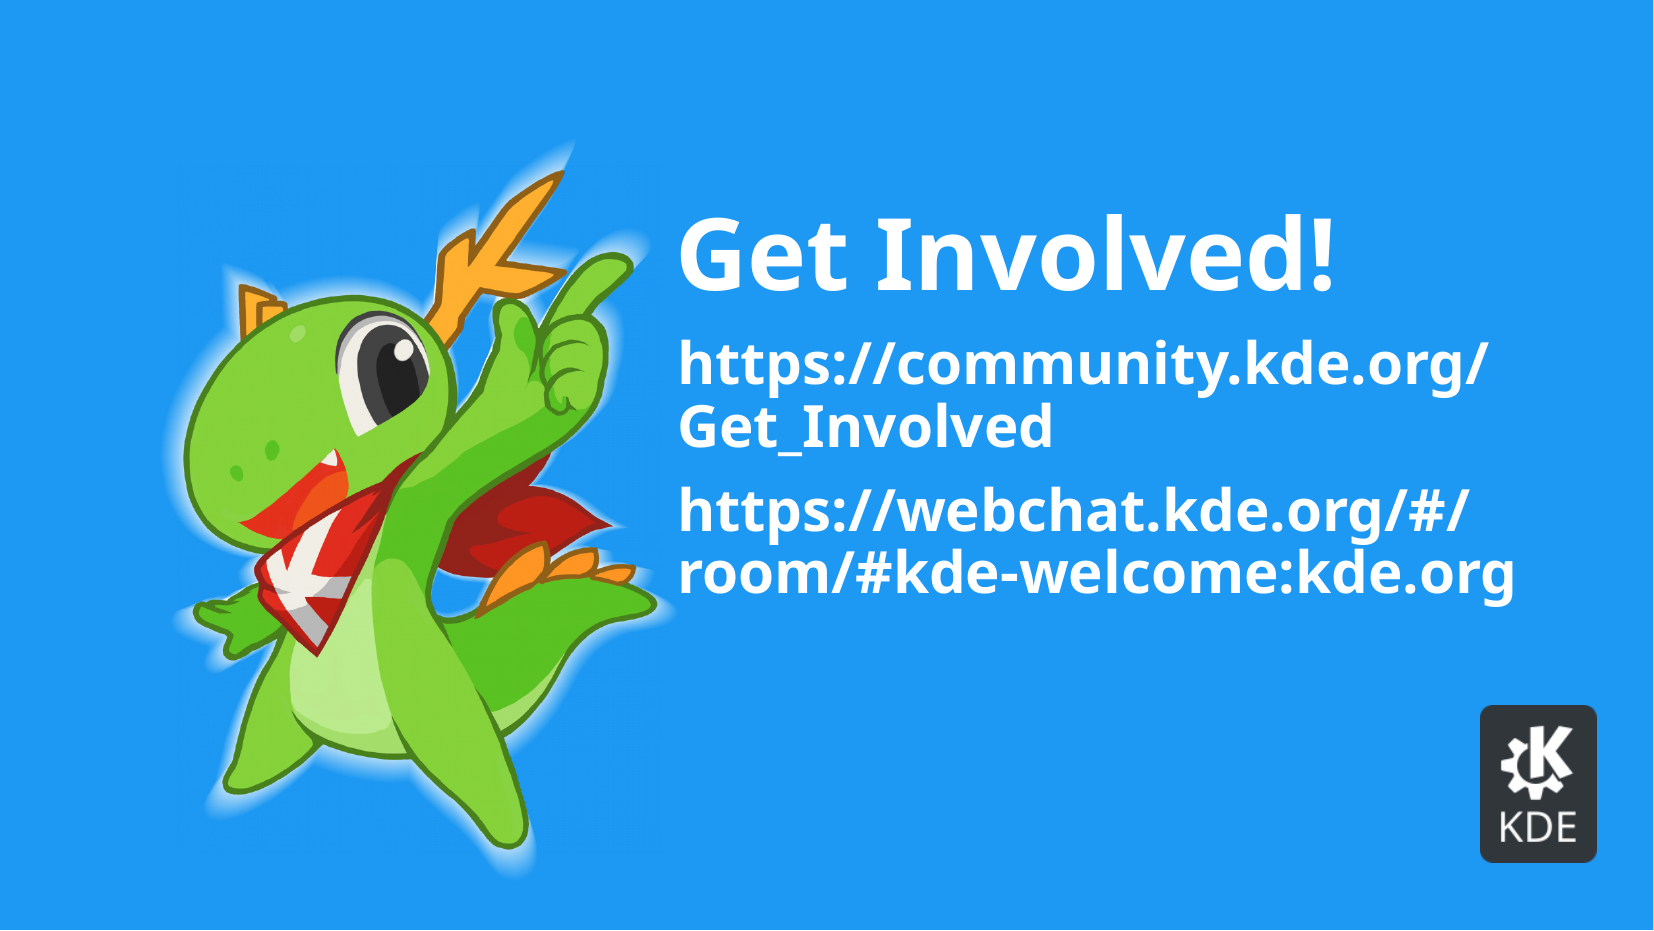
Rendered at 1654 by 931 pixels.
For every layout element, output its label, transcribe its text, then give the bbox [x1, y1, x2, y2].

list https://community.kde.org/Get_Involved https://webchat.kde.org/#/room/#kde-welcome:kde.org [624, 326, 1607, 662]
picture [1480, 705, 1597, 863]
title Get Involved! [660, 163, 1516, 326]
picture [35, 62, 803, 931]
